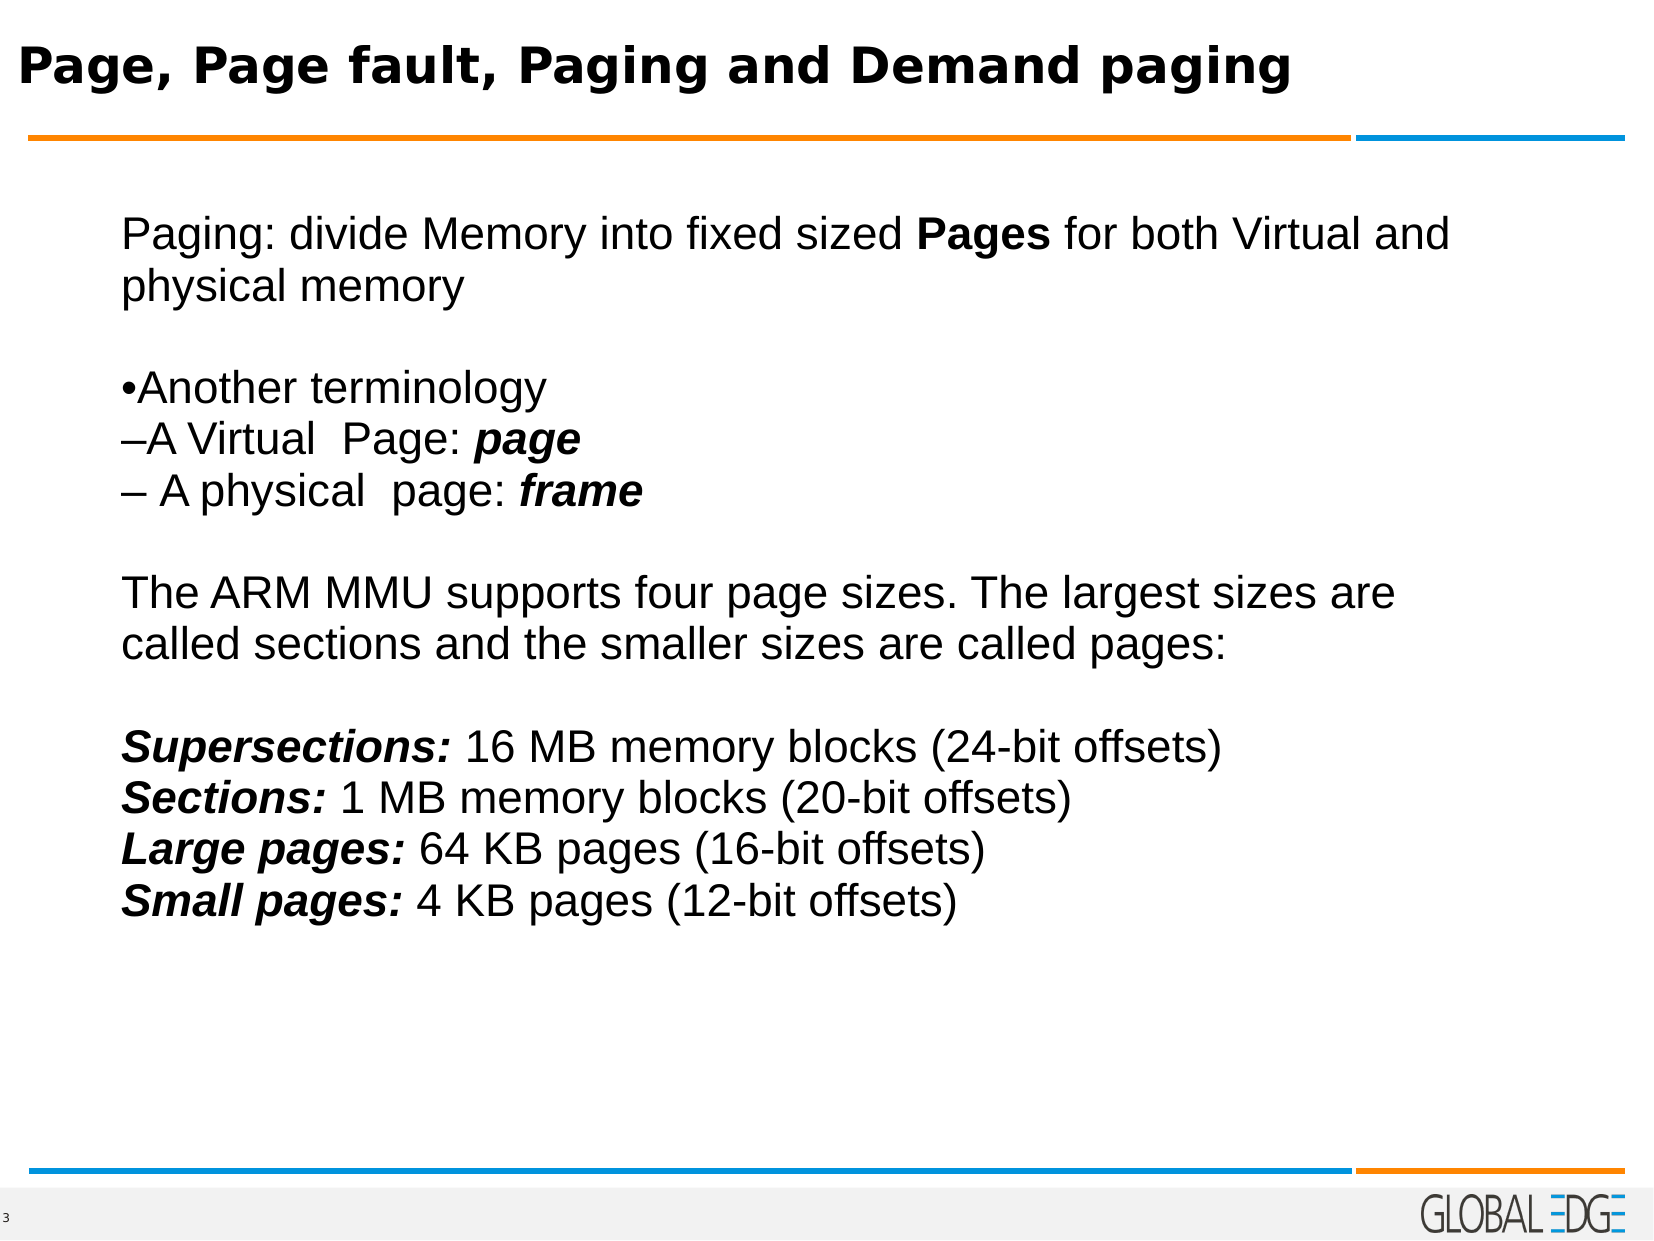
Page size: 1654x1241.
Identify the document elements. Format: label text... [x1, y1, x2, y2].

text_box Paging: divide Memory into fixed sized Pages for both Virtual and [121, 208, 1464, 260]
text_box –A Virtual Page: page [121, 413, 582, 464]
text_box Page, Page fault, Paging and Demand paging [17, 37, 1295, 96]
text_box Sections: 1 MB memory blocks (20-bit offsets) [121, 772, 1073, 824]
text_box 3 [2, 1210, 11, 1226]
text_box The ARM MMU supports four page sizes. The largest sizes are [121, 567, 1397, 619]
text_box Large pages: 64 KB pages (16-bit offsets) [121, 823, 987, 875]
text_box [0, 0, 1654, 1241]
text_box •Another terminology [121, 362, 548, 413]
text_box Small pages: 4 KB pages (12-bit offsets) [121, 874, 959, 926]
text_box Supersections: 16 MB memory blocks (24-bit offsets) [121, 720, 1224, 773]
text_box physical memory [121, 259, 466, 311]
text_box – A physical page: frame [121, 464, 644, 516]
picture [1421, 1194, 1625, 1233]
text_box called sections and the smaller sizes are called pages: [121, 618, 1229, 670]
